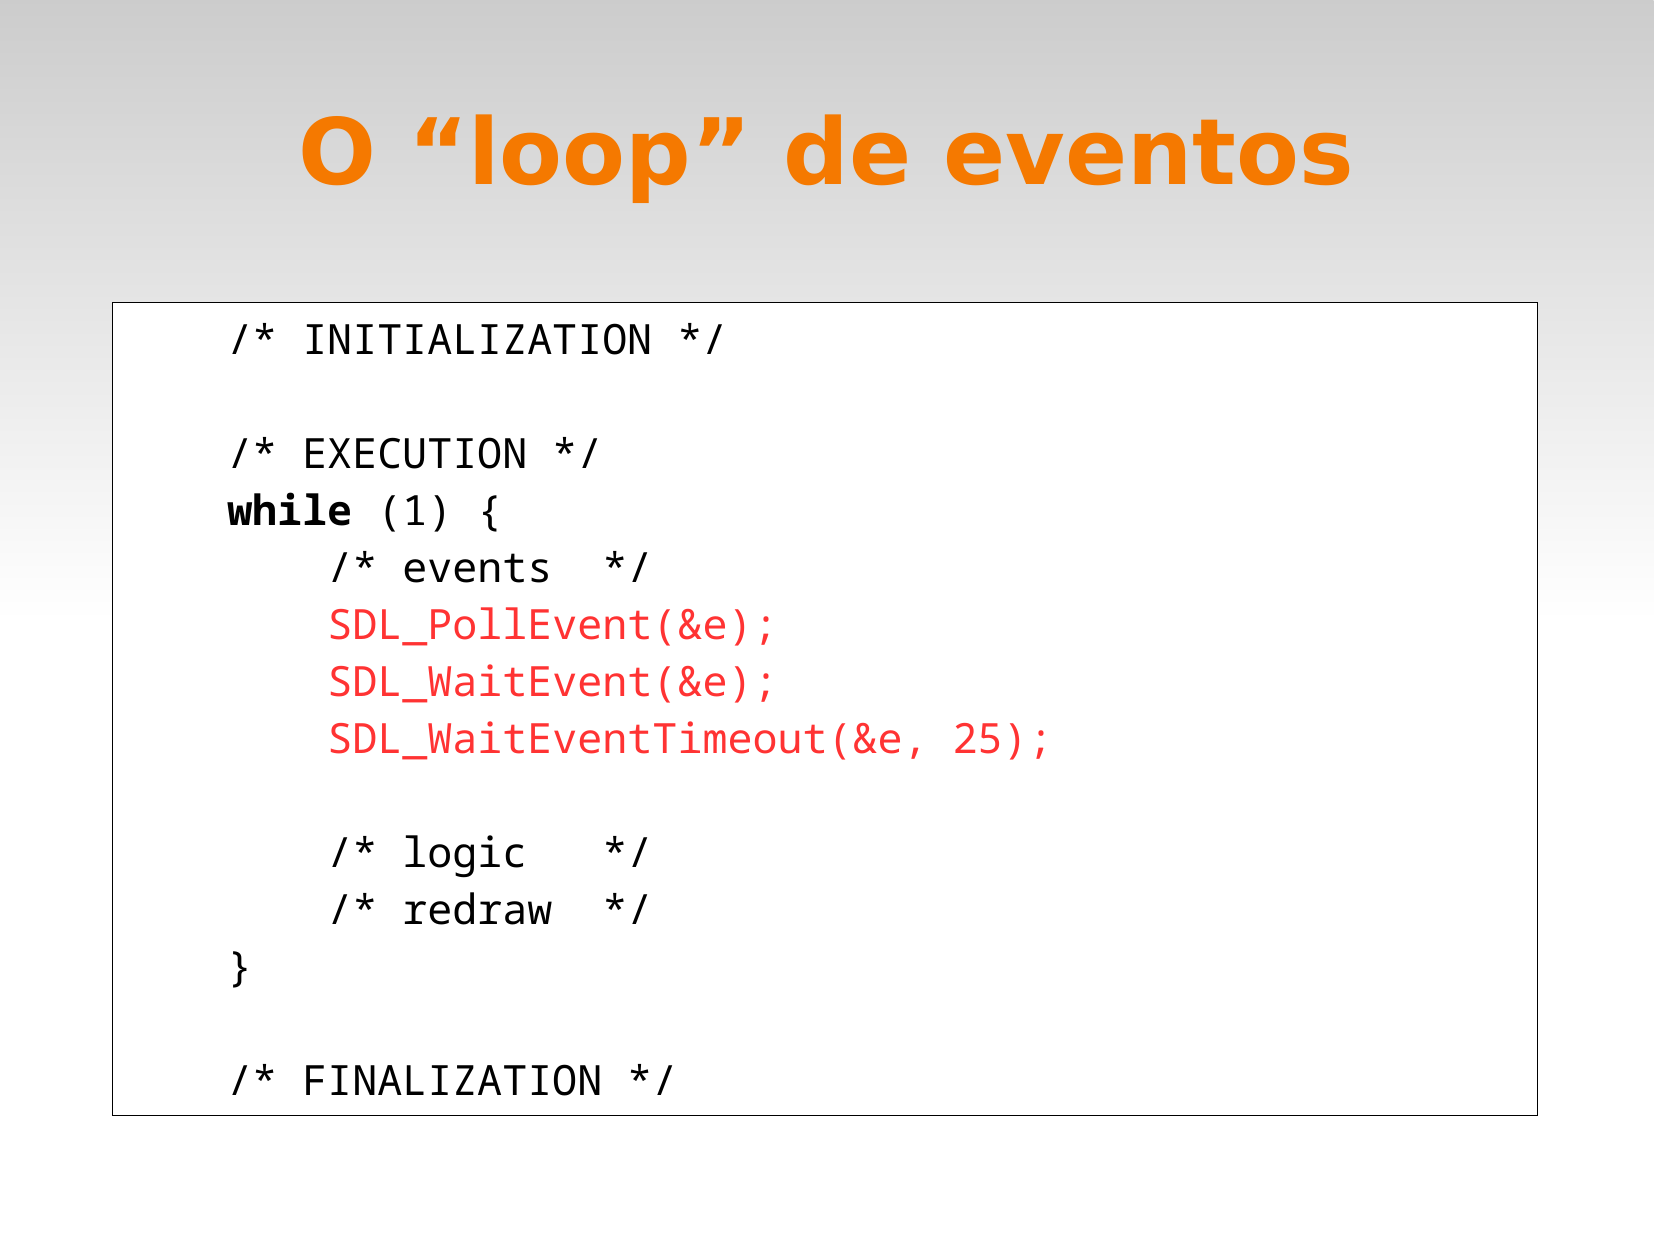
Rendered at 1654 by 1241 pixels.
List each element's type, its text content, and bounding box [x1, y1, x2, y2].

text_box /* INITIALIZATION */ /* EXECUTION */ while (1) { /* events */ SDL_PollEvent(&e); SDL_WaitEvent(&e); SDL_WaitEventTimeout(&e, 25); /* logic */ /* redraw */ } /* FINALIZATION */ [112, 302, 1538, 998]
list Modelo síncrono [82, 911, 1571, 1241]
title O “loop” de eventos [82, 49, 1571, 257]
